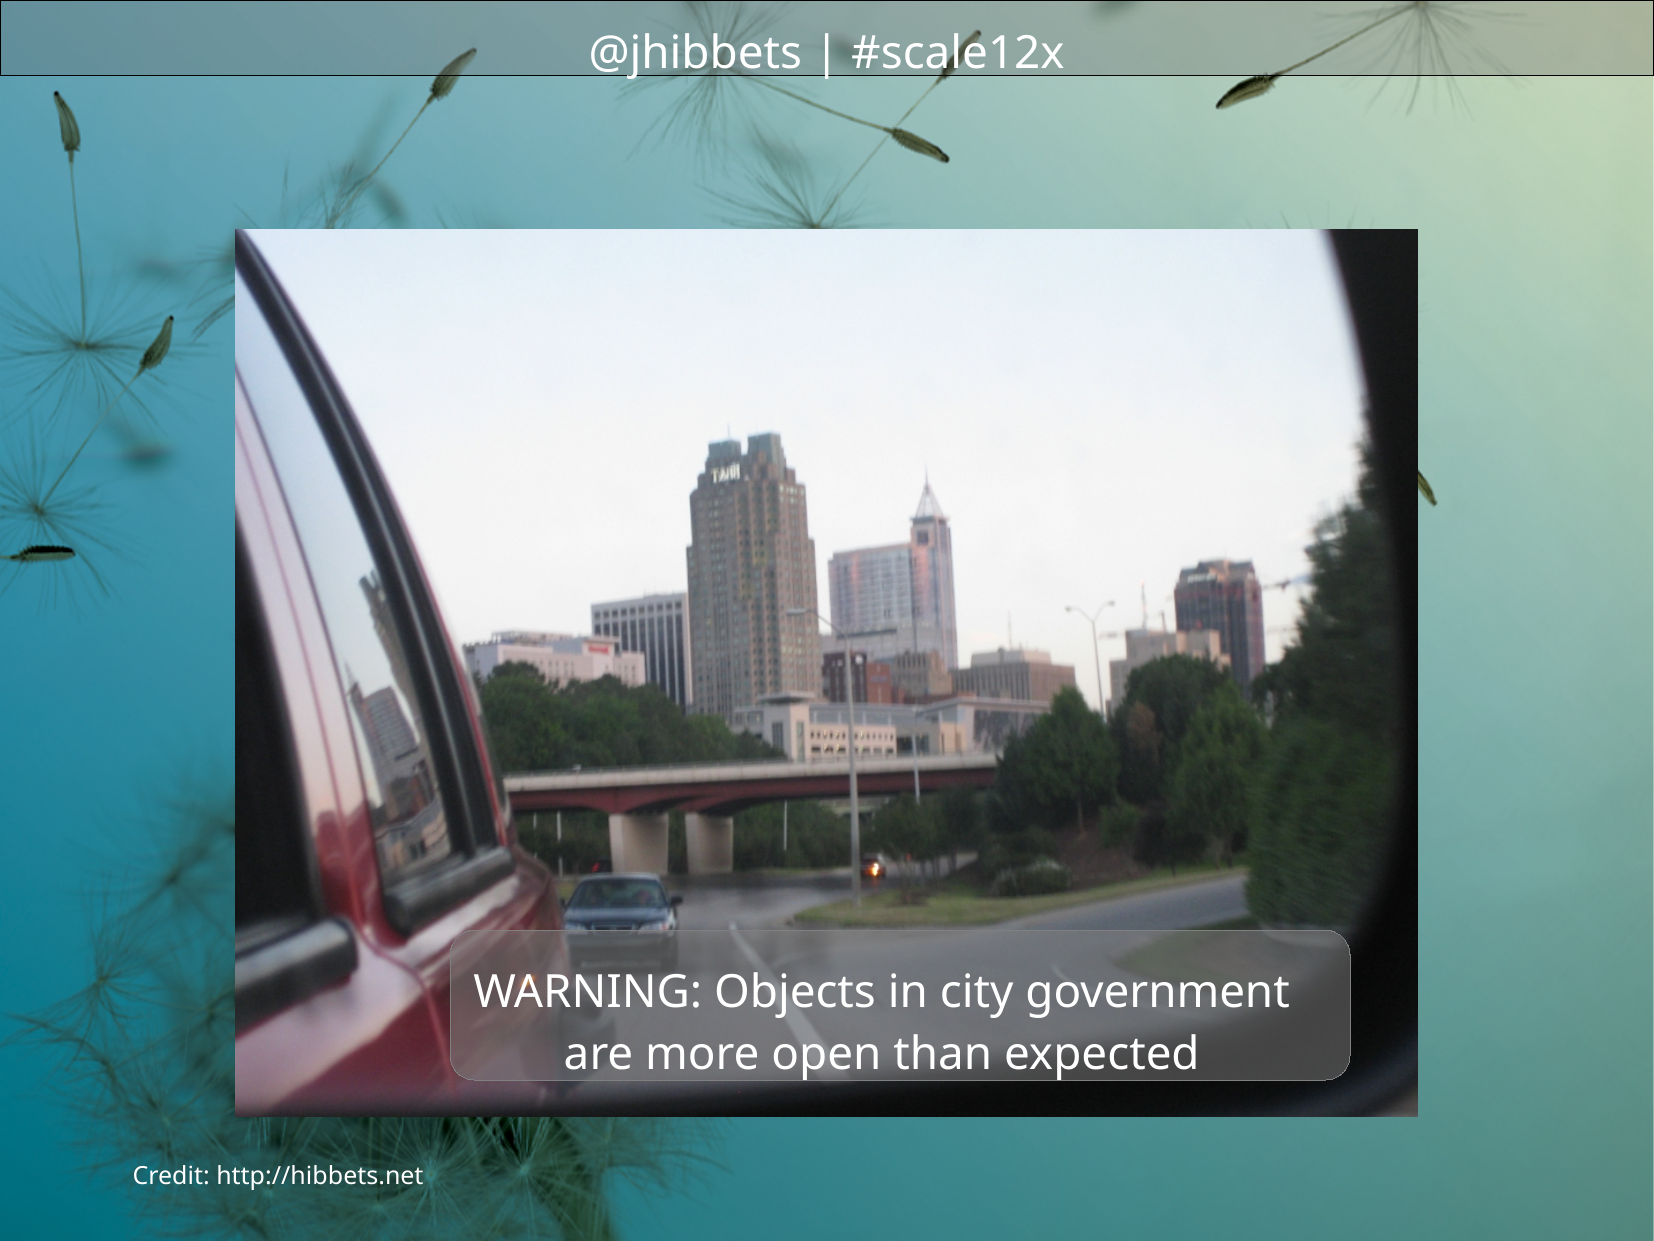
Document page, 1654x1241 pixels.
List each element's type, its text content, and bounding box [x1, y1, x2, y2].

text_box [450, 930, 1350, 1081]
text_box WARNING: Objects in city government are more open than expected [458, 950, 1359, 1068]
text_box Credit: http://hibbets.net [117, 1150, 444, 1194]
picture [0, 76, 1654, 1241]
